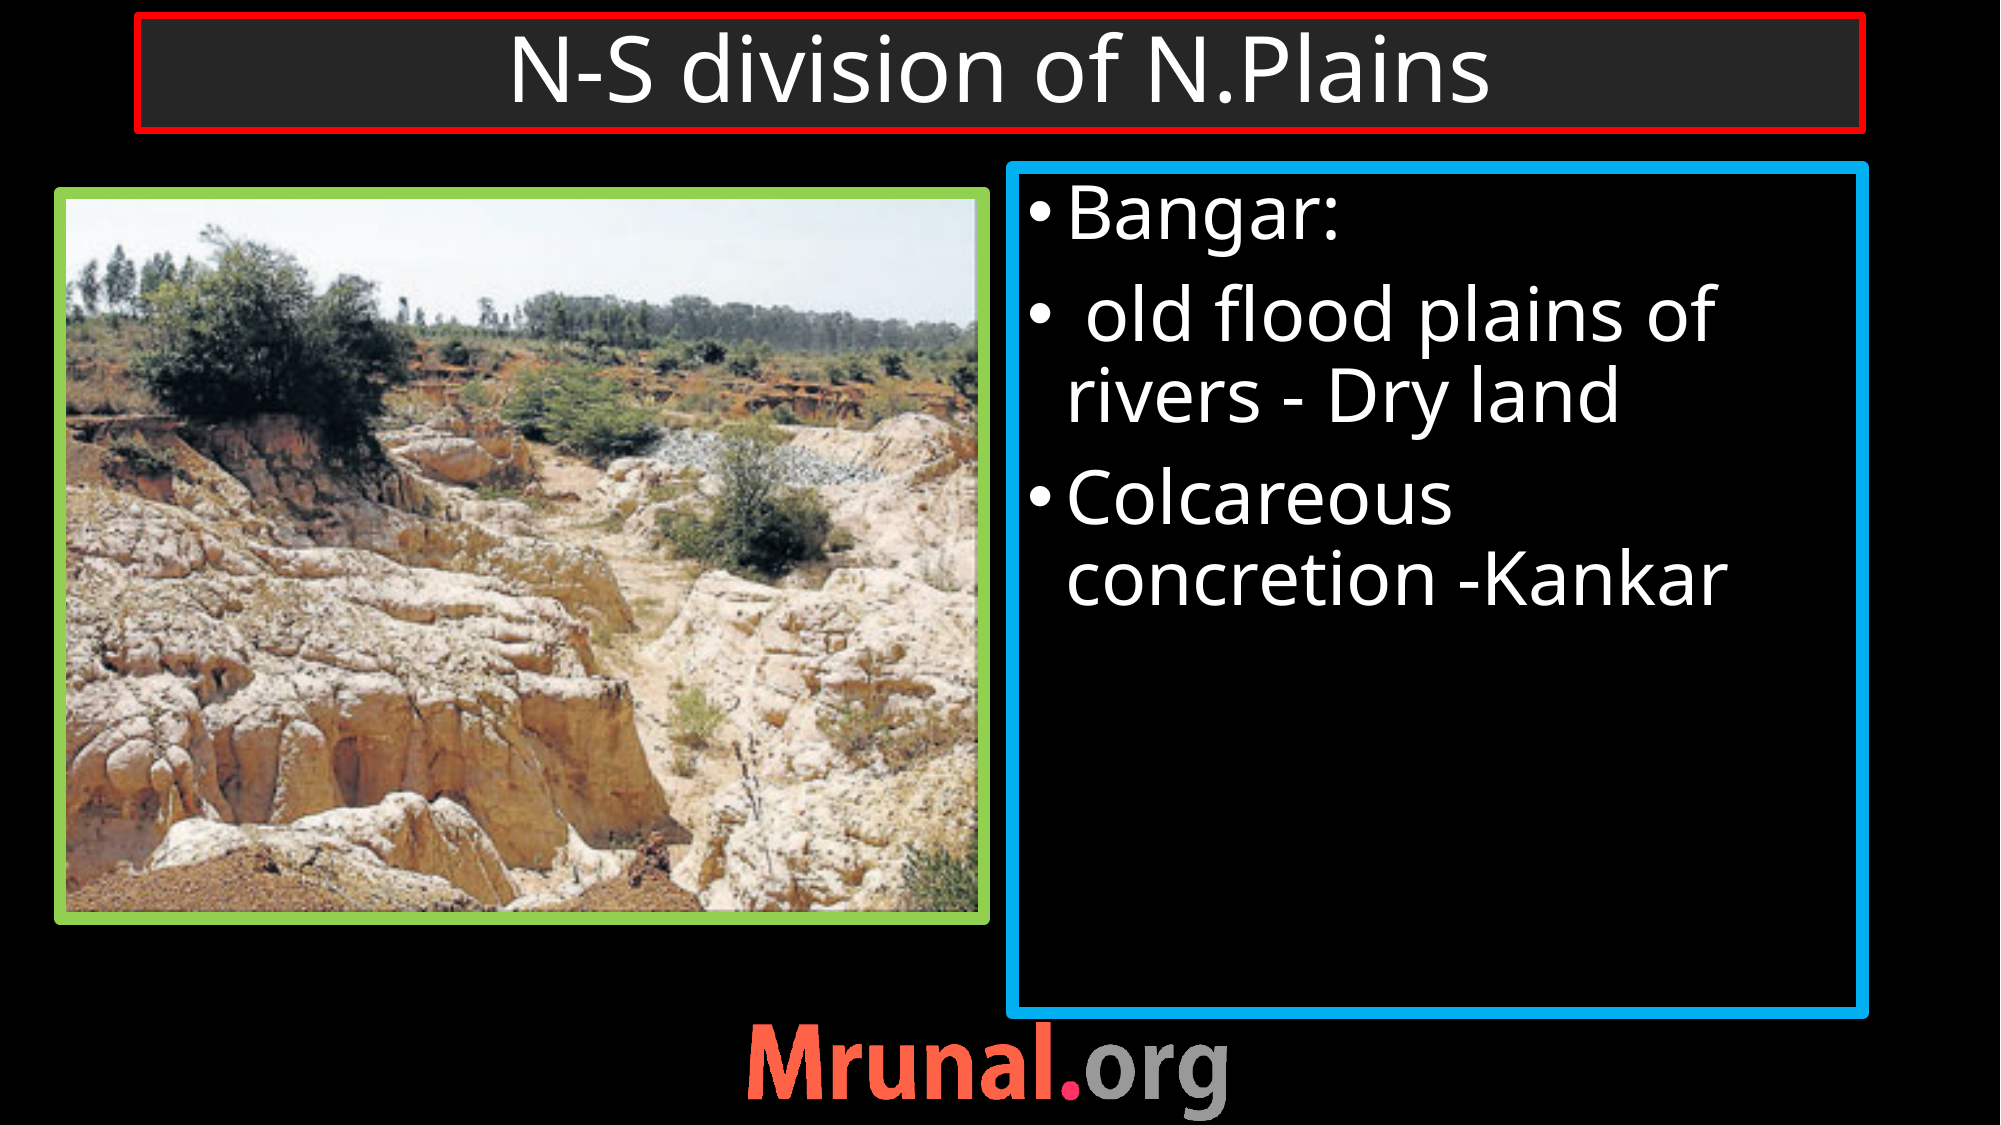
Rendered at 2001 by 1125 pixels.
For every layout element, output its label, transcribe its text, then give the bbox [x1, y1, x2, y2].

picture [66, 199, 978, 913]
list Bangar: old flood plains of rivers - Dry land Colcareous concretion -Kankar [1012, 167, 1863, 1014]
title N-S division of N.Plains [137, 15, 1863, 131]
picture [741, 1005, 1230, 1125]
